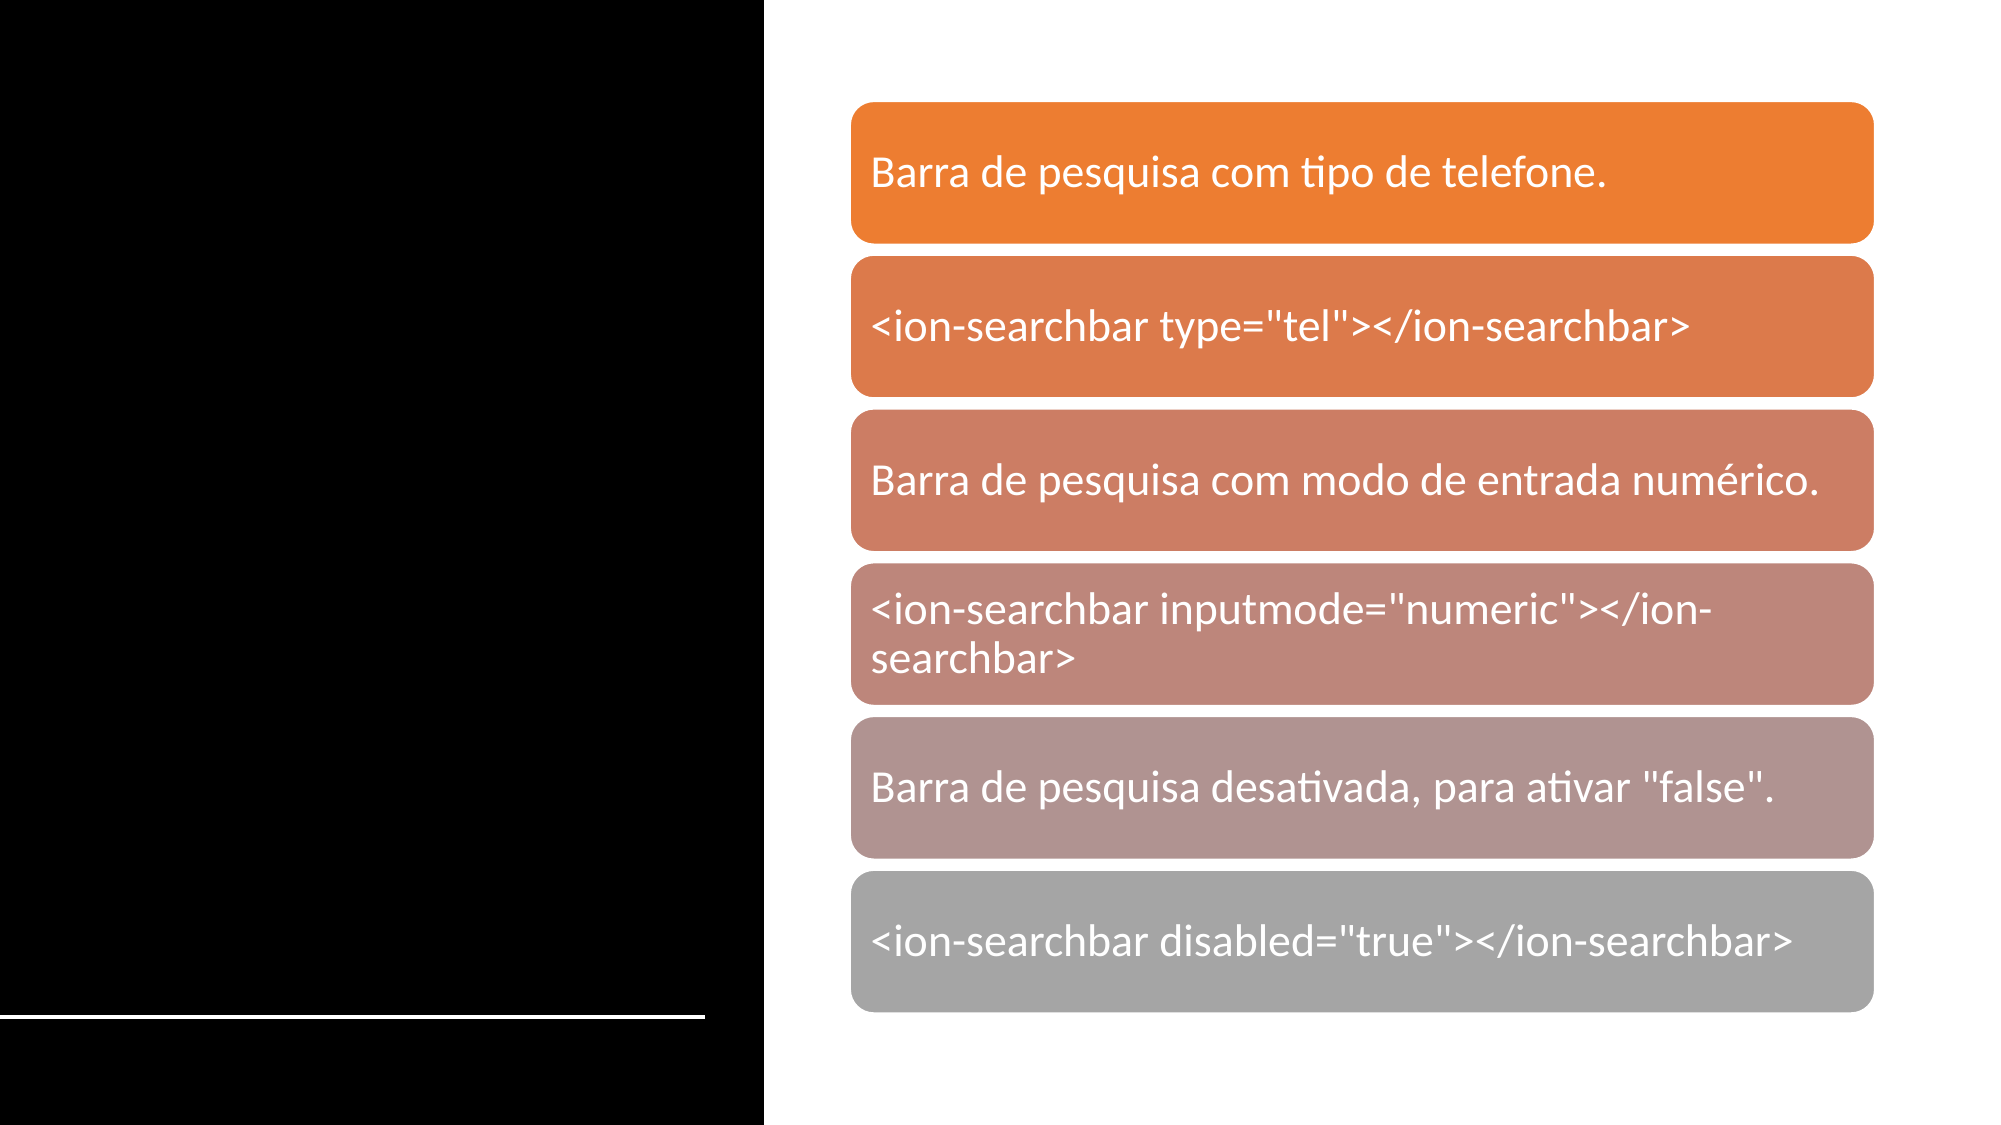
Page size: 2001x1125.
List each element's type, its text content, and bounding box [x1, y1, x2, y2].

text_box <ion-searchbar disabled="true"></ion-searchbar> [849, 869, 1876, 1014]
text_box Barra de pesquisa com tipo de telefone. [849, 101, 1876, 245]
text_box <ion-searchbar type="tel"></ion-searchbar> [849, 254, 1876, 399]
text_box Barra de pesquisa desativada, para ativar "false". [849, 716, 1876, 860]
text_box Barra de pesquisa com modo de entrada numérico. [849, 408, 1876, 553]
text_box <ion-searchbar inputmode="numeric"></ion-searchbar> [849, 562, 1876, 706]
text_box [0, 0, 764, 1125]
